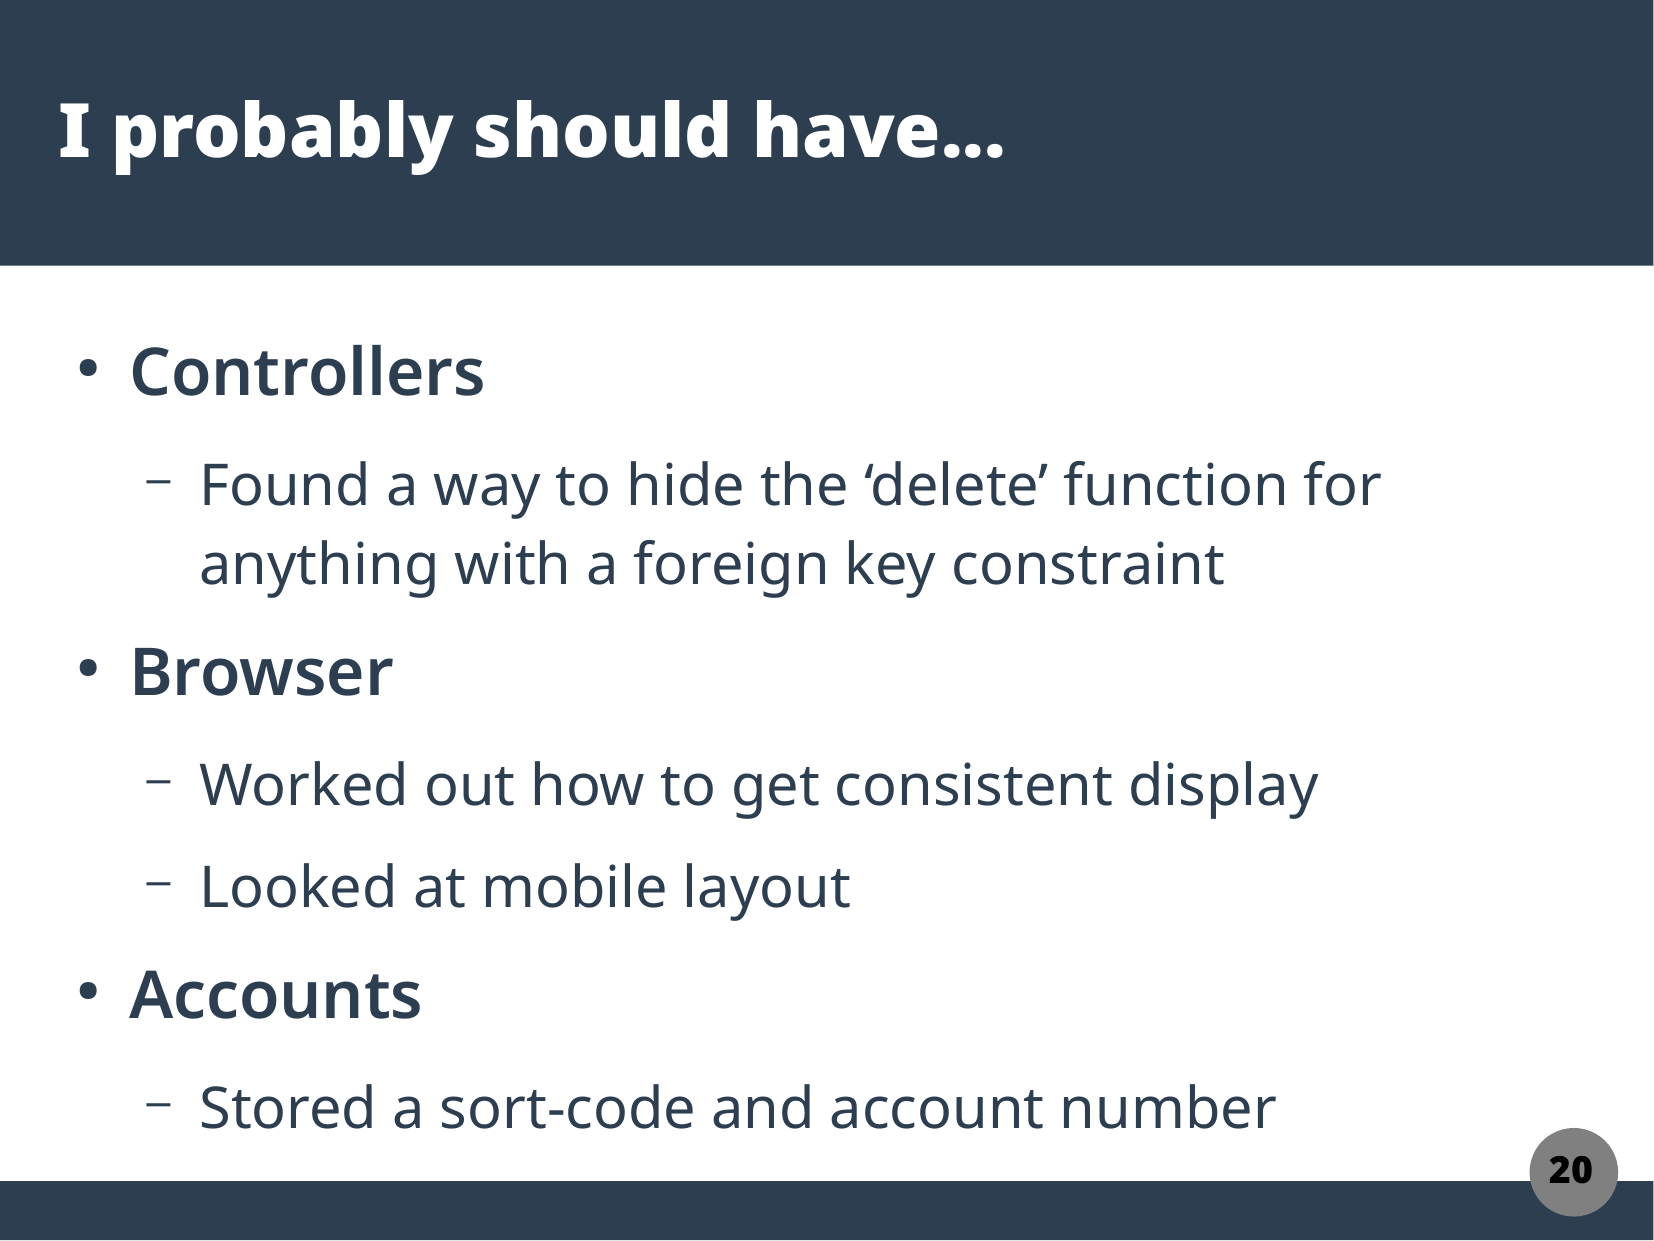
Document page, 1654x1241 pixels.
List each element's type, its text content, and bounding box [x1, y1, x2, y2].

title I probably should have... [59, 49, 1595, 207]
list Controllers Found a way to hide the ‘delete’ function for anything with a foreign key constraint Browser Worked out how to get consistent display Looked at mobile layout Accounts Stored a sort-code and account number [59, 324, 1595, 1152]
